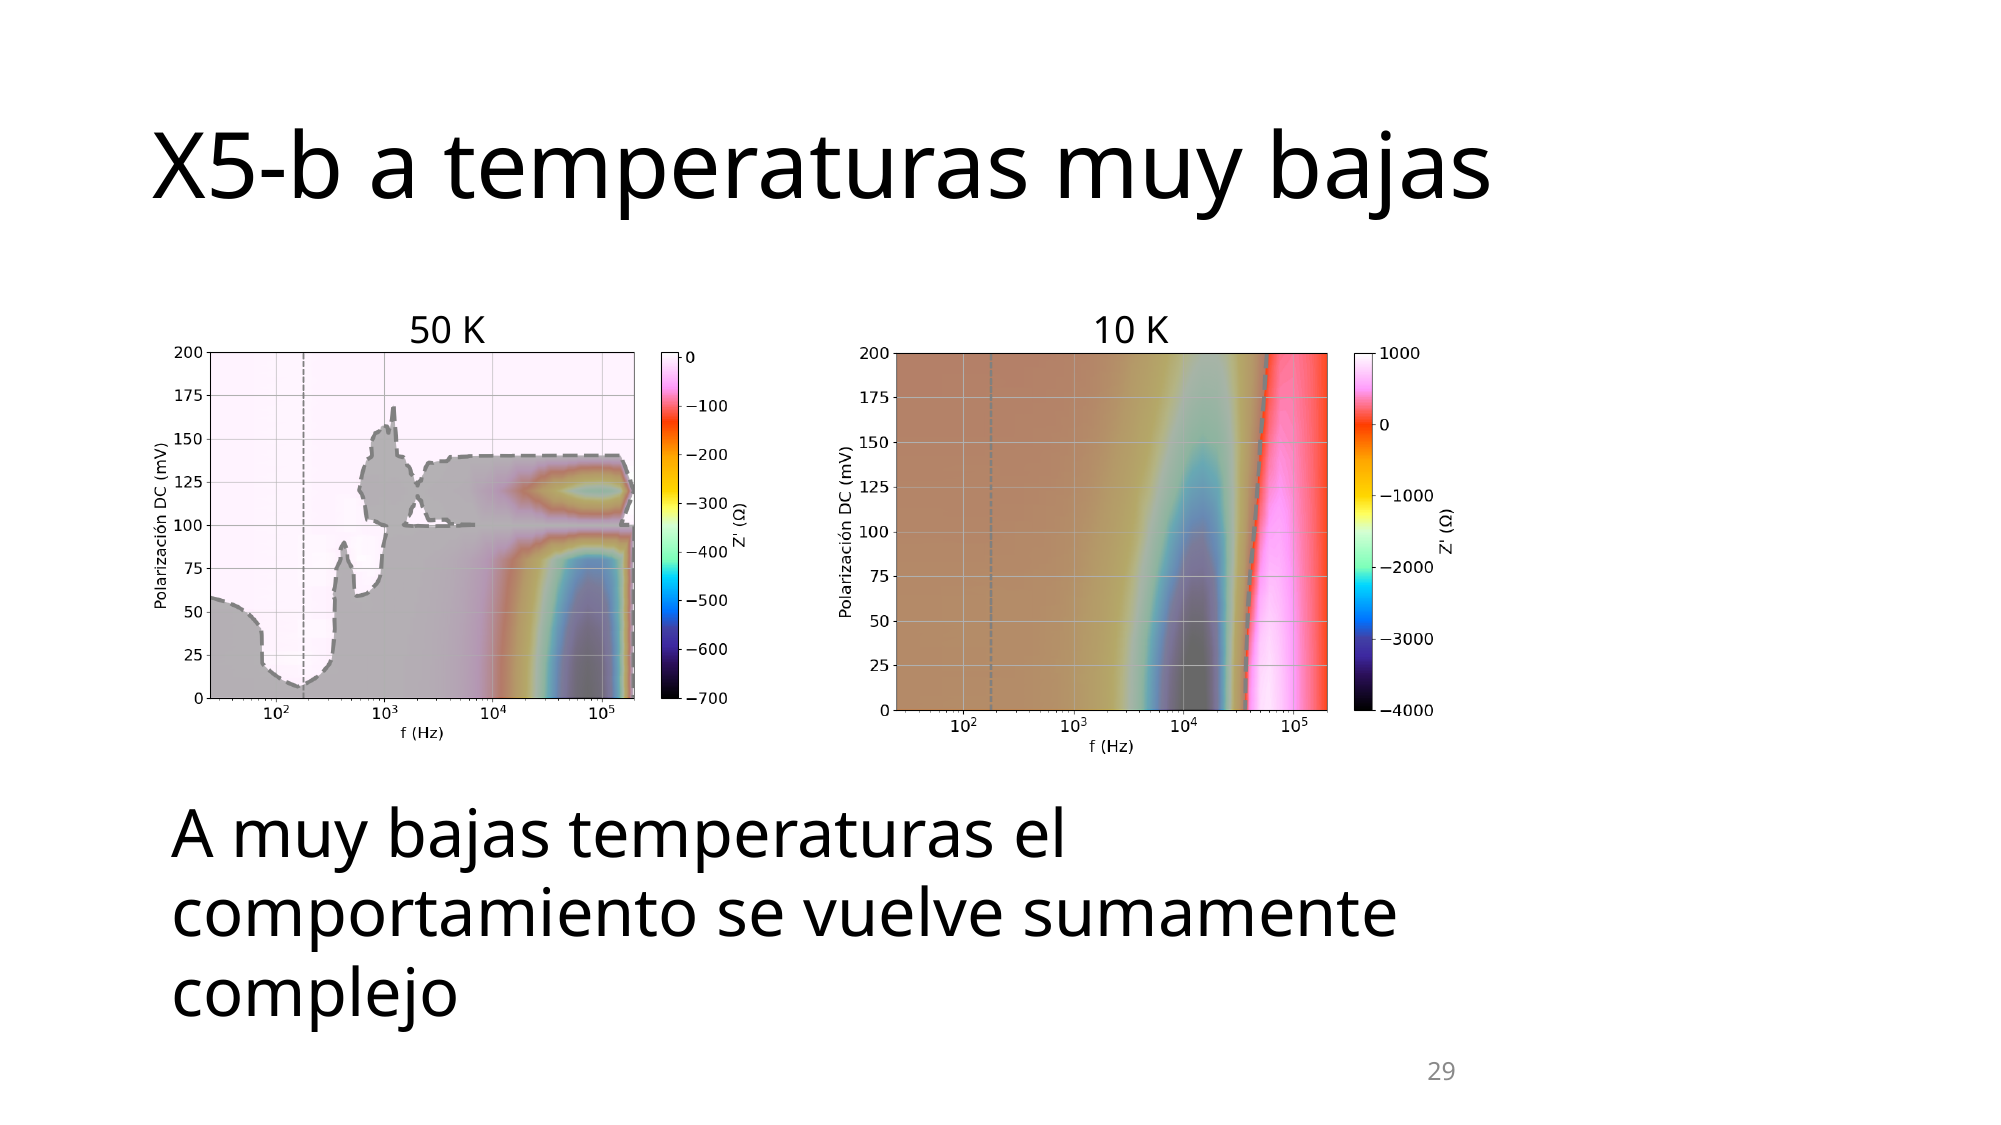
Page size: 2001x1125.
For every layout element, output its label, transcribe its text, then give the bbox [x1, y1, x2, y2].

picture [821, 329, 1485, 772]
text_box A muy bajas temperaturas el comportamiento se vuelve sumamente complejo [156, 782, 1590, 960]
title X5-b a temperaturas muy bajas [137, 59, 1863, 278]
text_box 29 [1412, 1042, 1863, 1103]
picture [137, 329, 779, 758]
text_box 50 K [394, 298, 545, 360]
text_box 10 K [1077, 298, 1228, 360]
